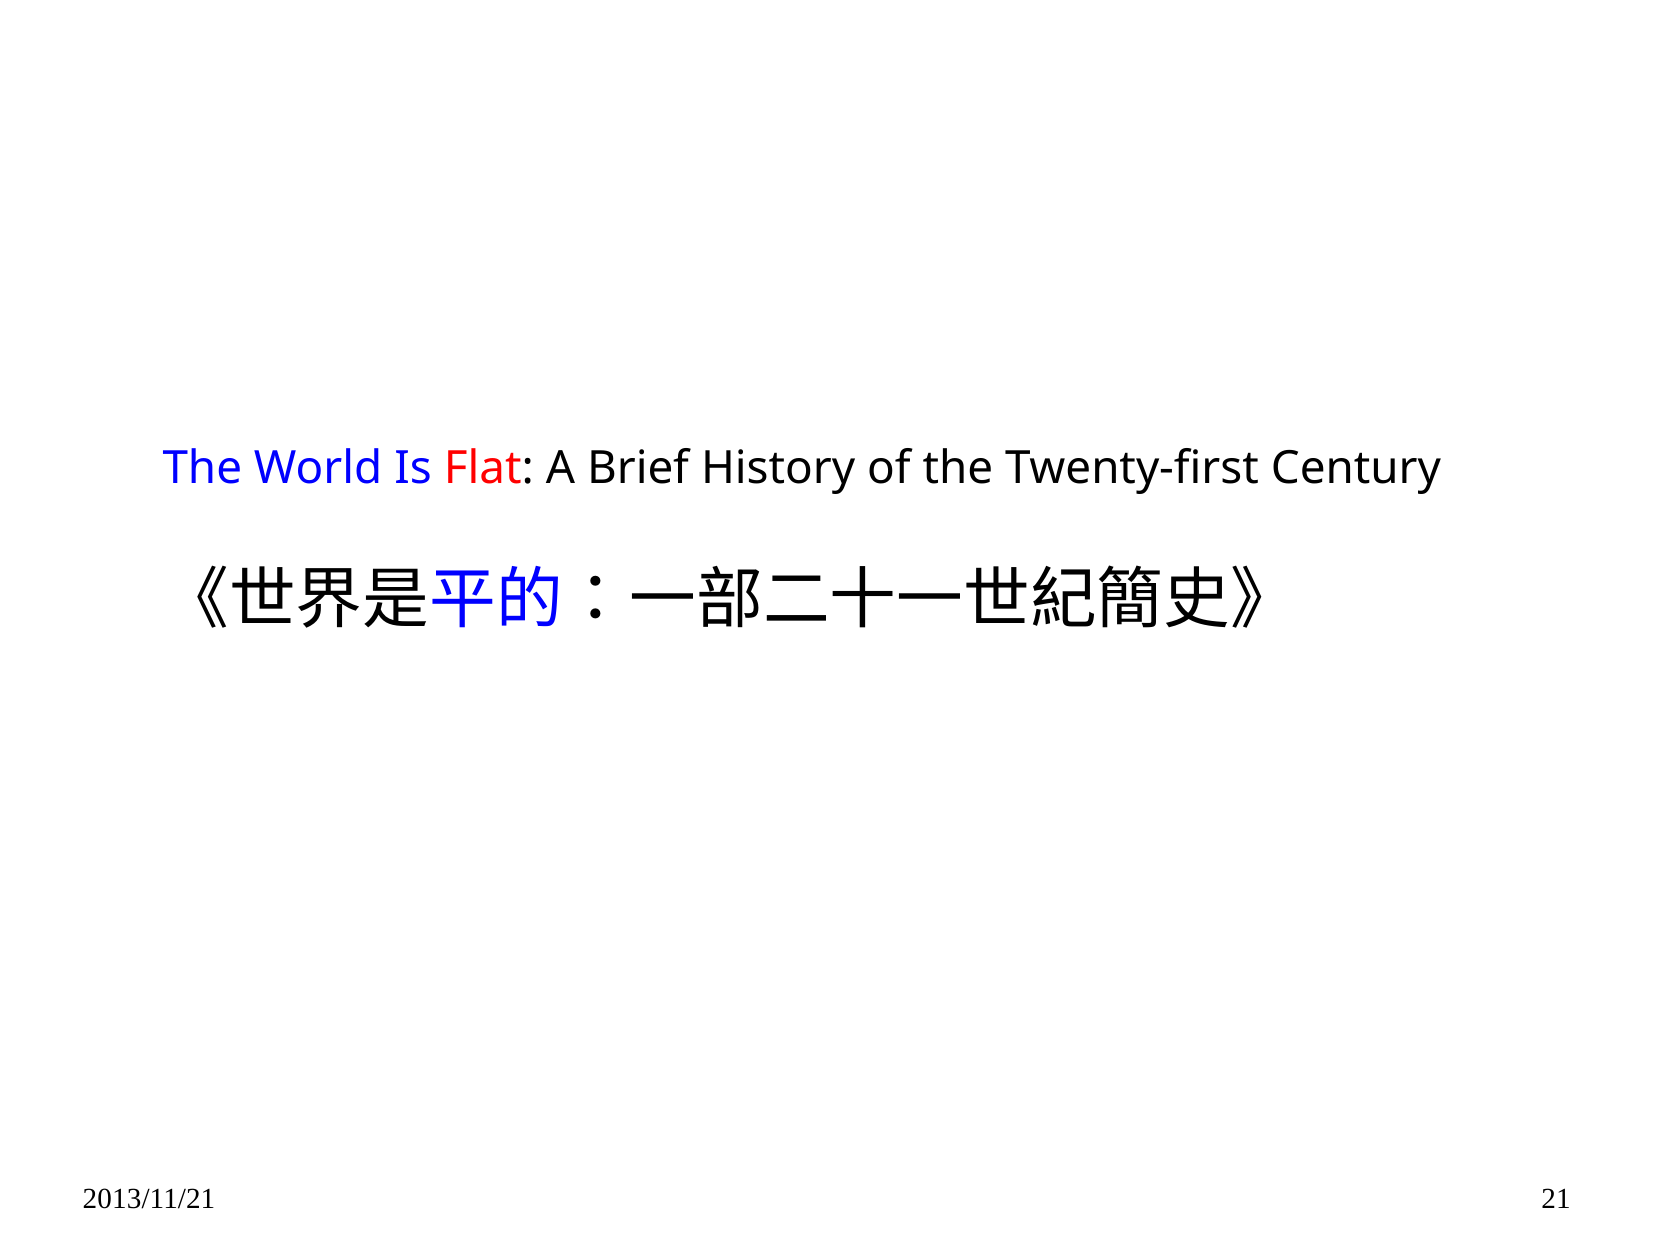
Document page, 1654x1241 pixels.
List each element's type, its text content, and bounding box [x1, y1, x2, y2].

text_box The World Is Flat: A Brief History of the Twenty-first Century 《世界是平的：一部二十一世紀簡史》 [147, 395, 1506, 582]
